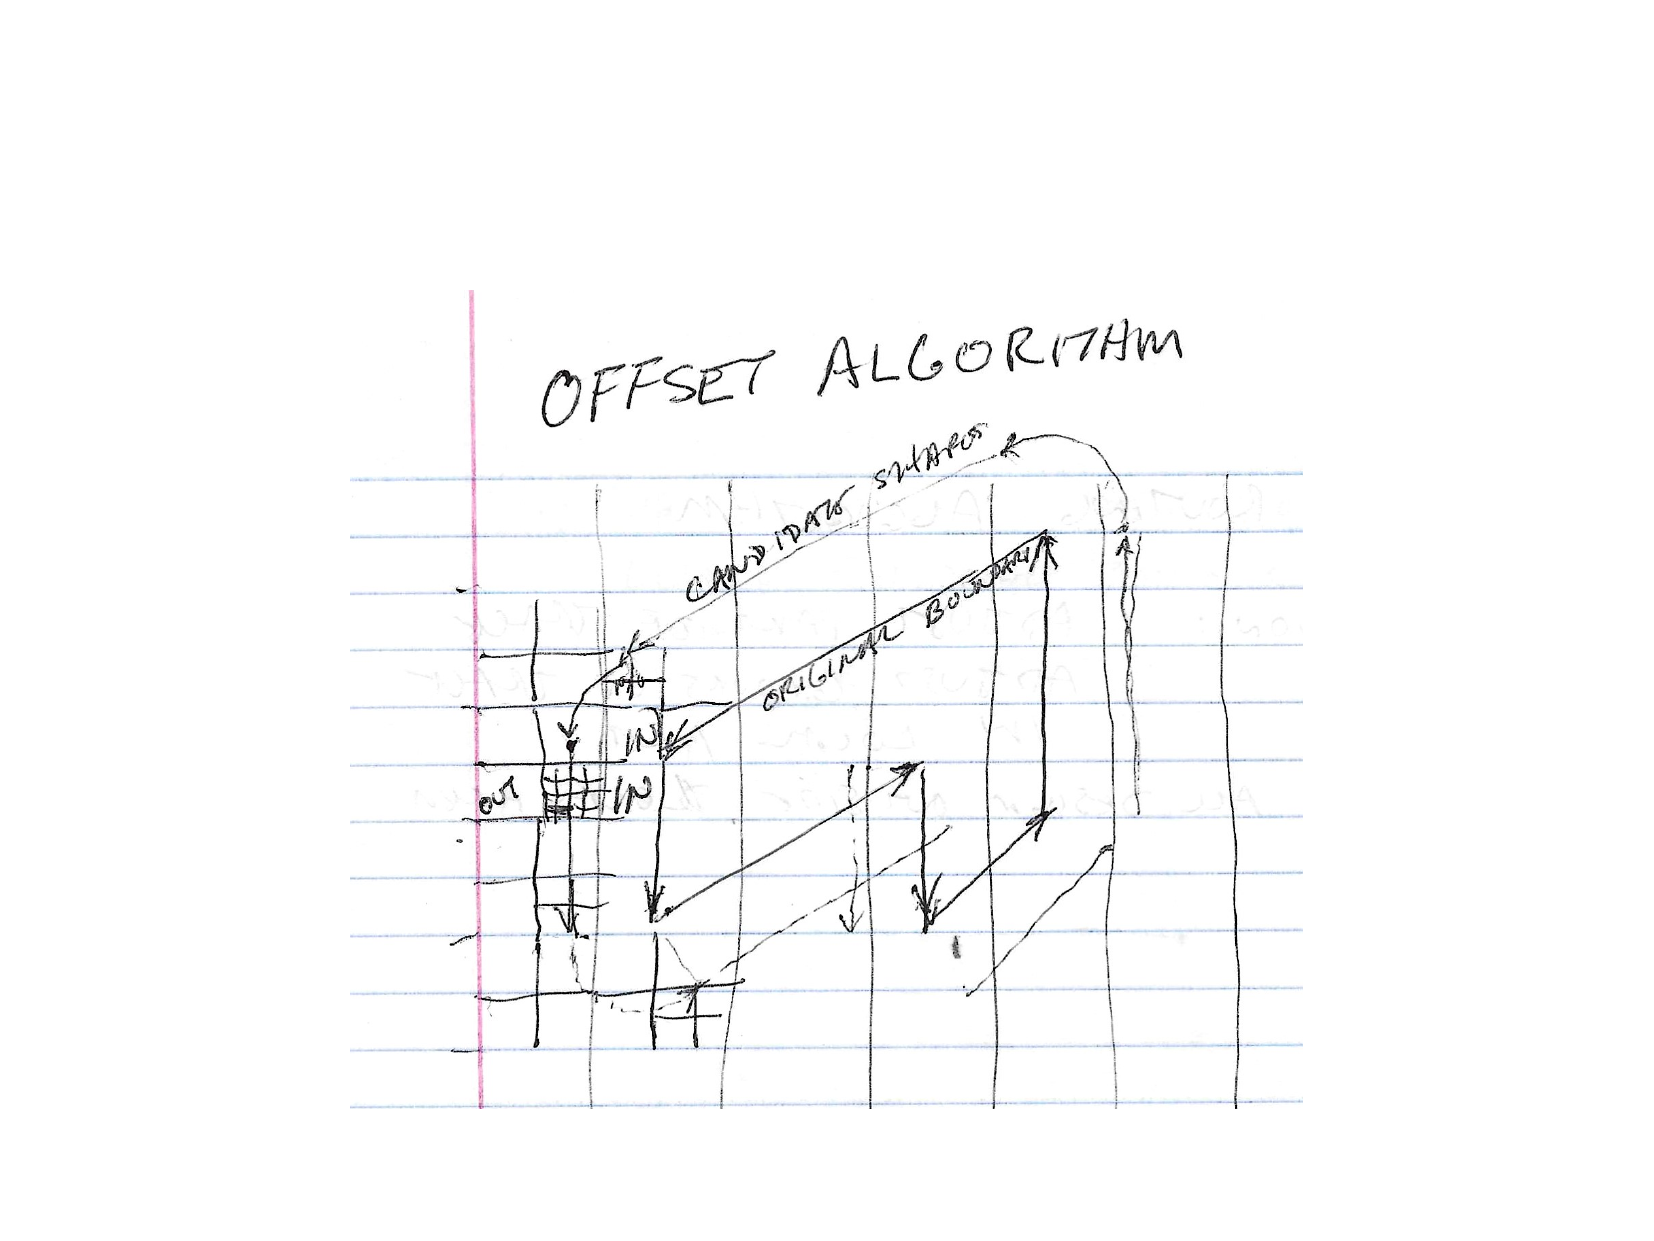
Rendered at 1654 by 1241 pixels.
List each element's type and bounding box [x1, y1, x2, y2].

picture [350, 290, 1303, 1109]
